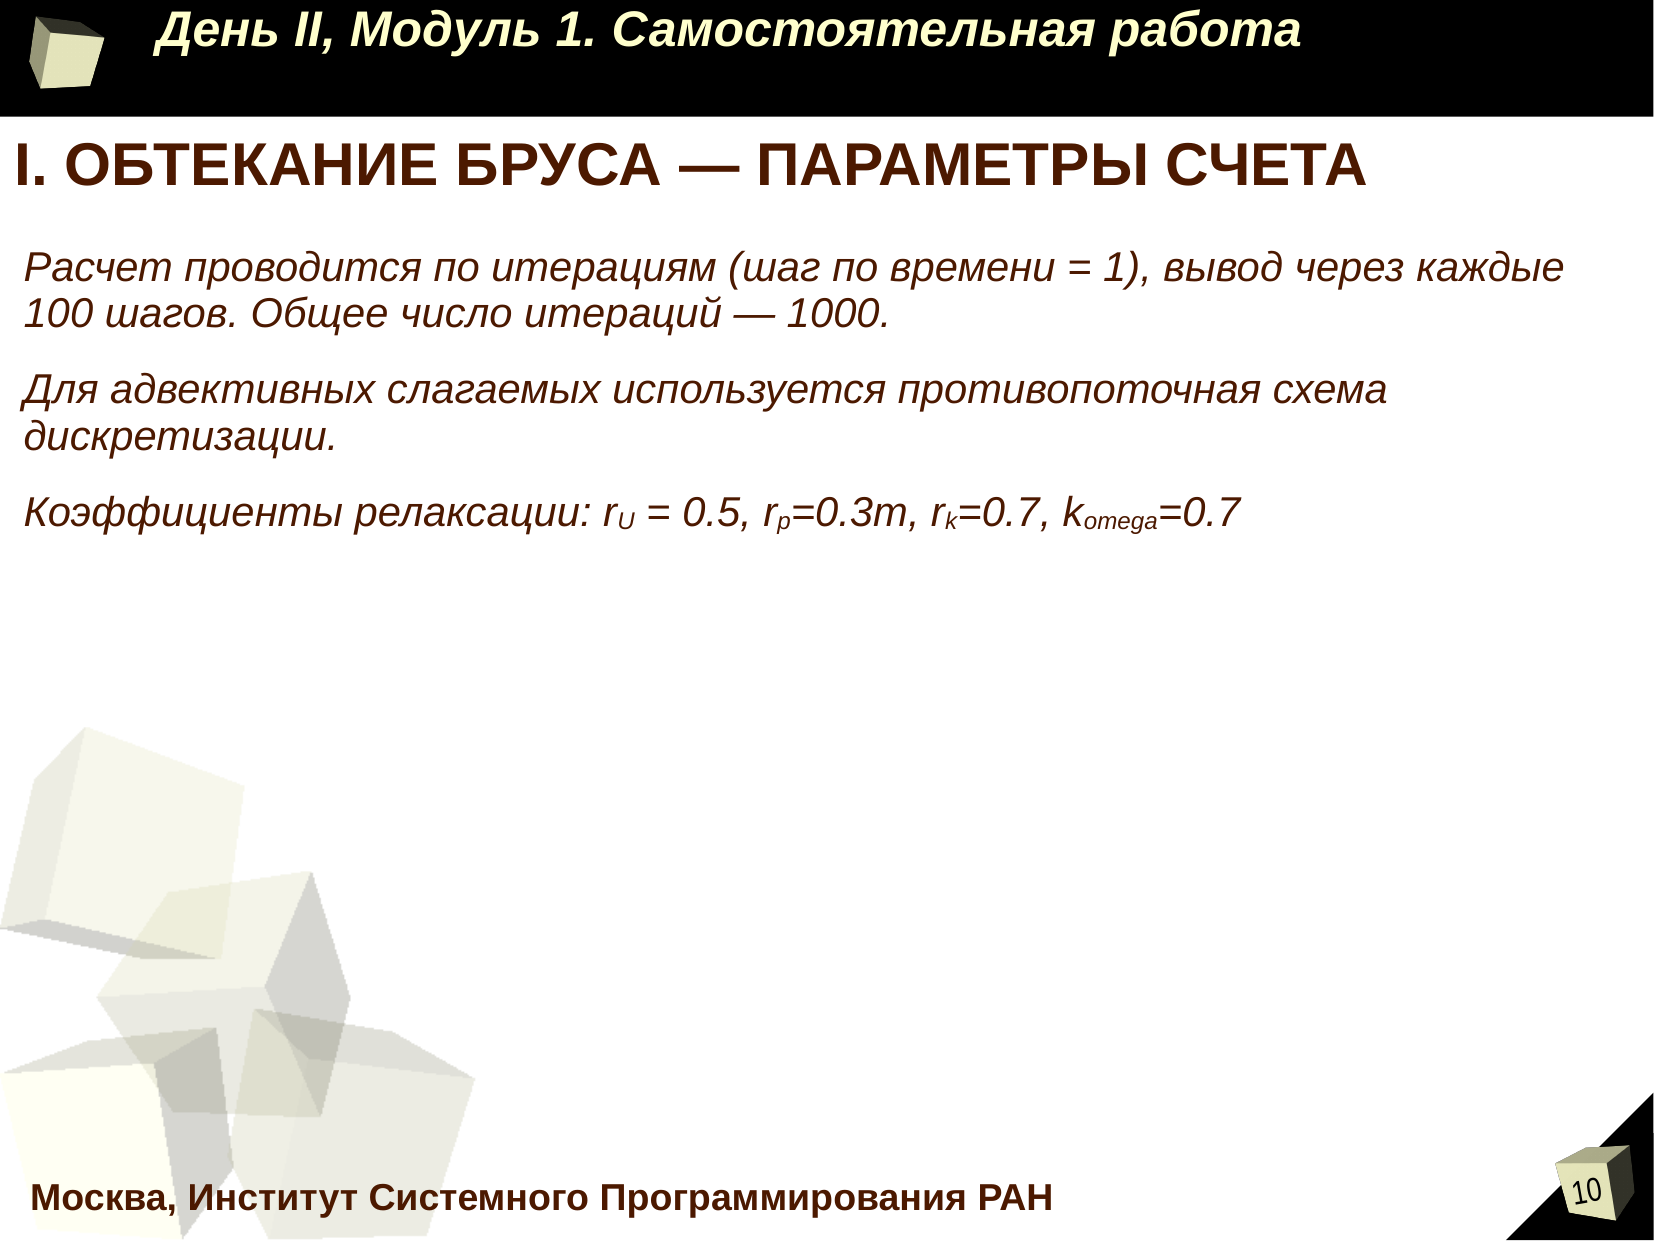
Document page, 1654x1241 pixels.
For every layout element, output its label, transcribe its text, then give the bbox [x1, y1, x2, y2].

picture [0, 726, 477, 1241]
text_box Расчет проводится по итерациям (шаг по времени = 1), вывод через каждые 100 шагов. Общее число итераций — 1000. Для адвективных слагаемых используется противопоточная схема дискретизации. Коэффициенты релаксации: rU = 0.5, rp=0.3m, rk=0.7, komega=0.7 [8, 236, 1654, 557]
text_box I. ОБТЕКАНИЕ БРУСА — ПАРАМЕТРЫ СЧЕТА [0, 122, 1654, 213]
picture [464, 1193, 472, 1198]
